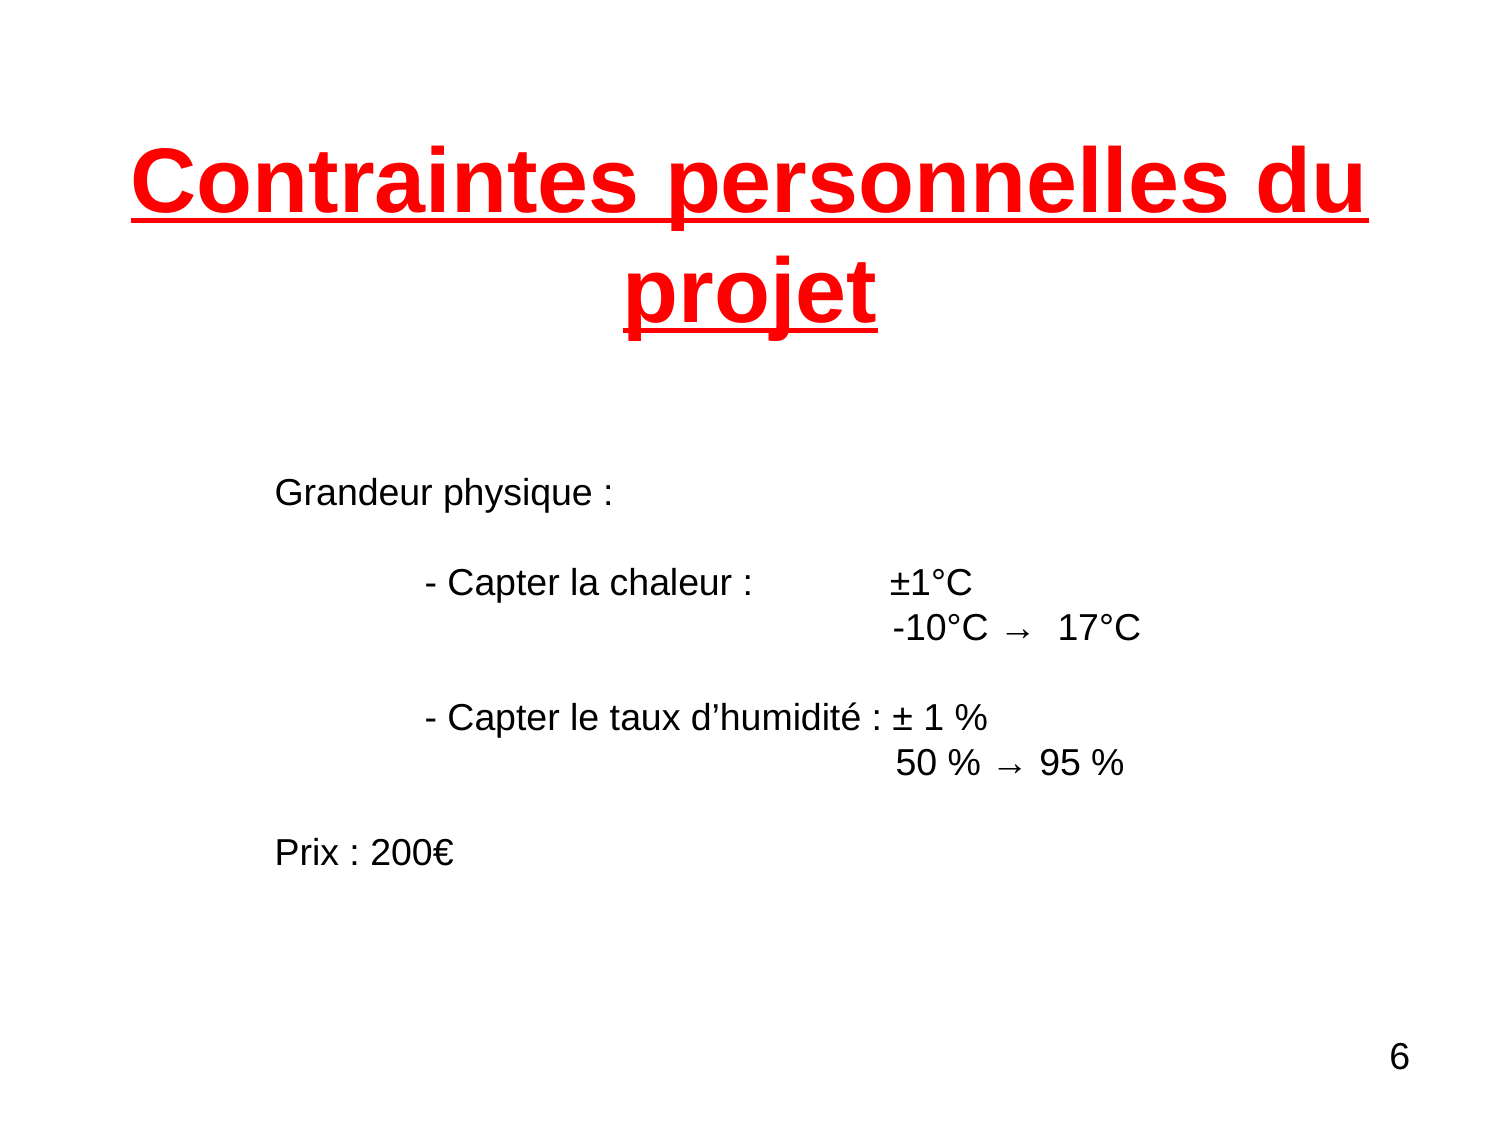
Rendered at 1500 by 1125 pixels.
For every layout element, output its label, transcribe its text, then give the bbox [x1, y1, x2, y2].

text_box Contraintes personnelles du projet [0, 113, 1500, 349]
text_box Grandeur physique : - Capter la chaleur : ±1°C -10°C → 17°C - Capter le taux d’humidité : ± 1 % 50 % → 95 % Prix : 200€ [259, 460, 1394, 881]
